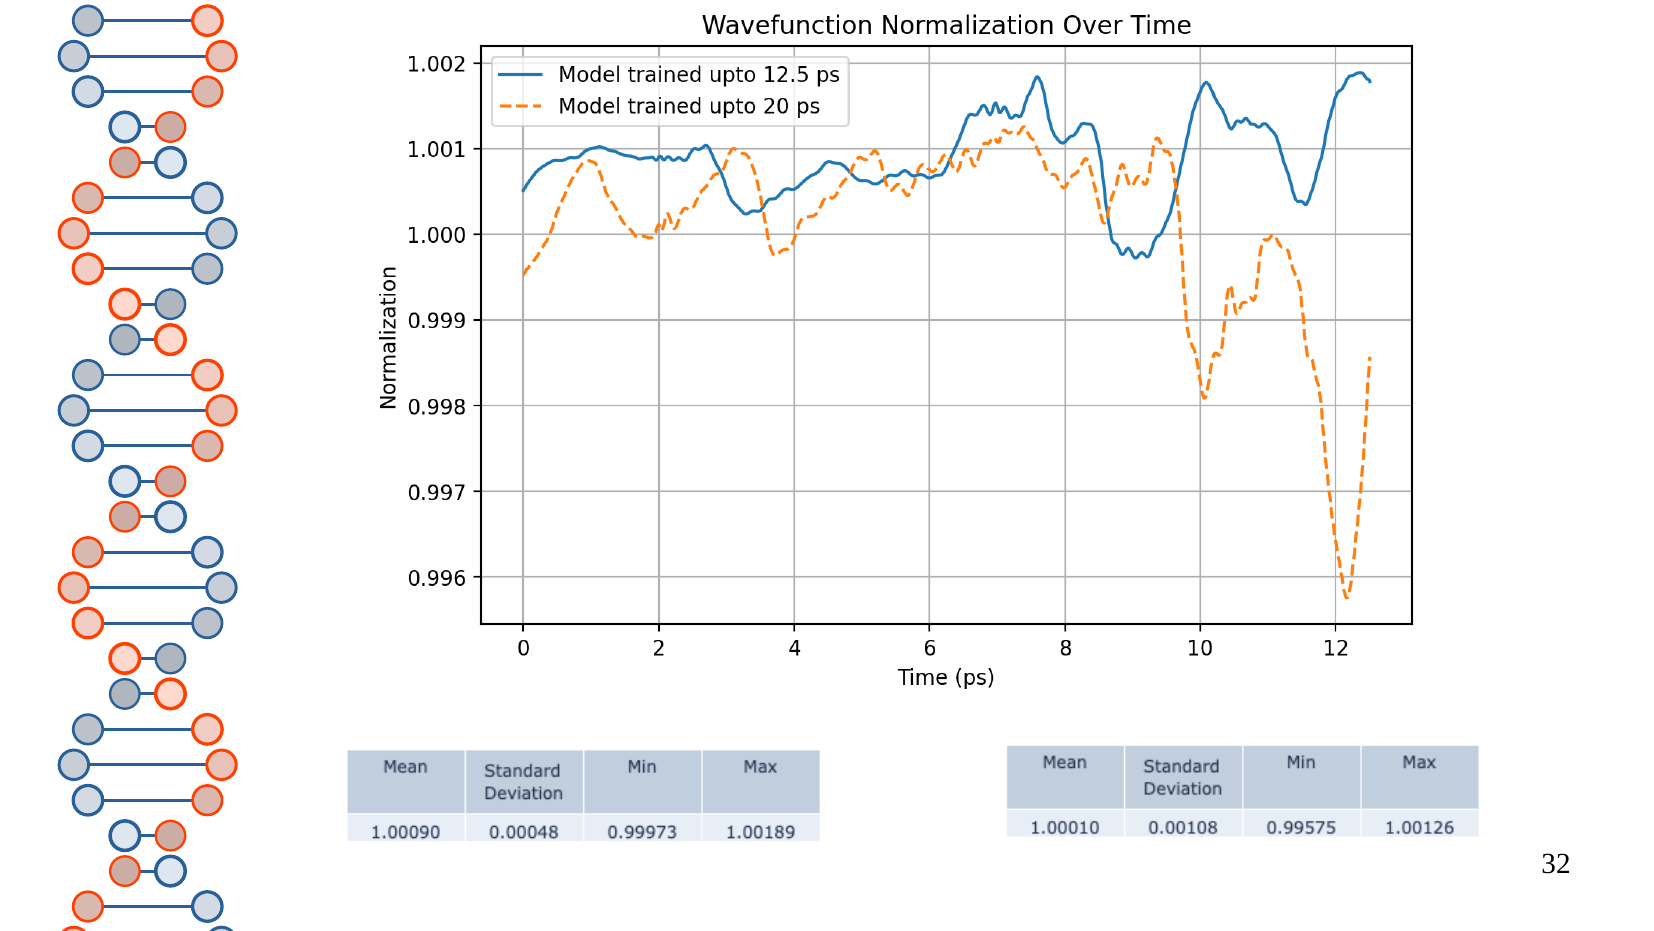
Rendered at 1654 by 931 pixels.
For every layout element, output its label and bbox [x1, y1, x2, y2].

picture [327, 731, 838, 865]
picture [985, 728, 1501, 859]
picture [362, 0, 1426, 705]
